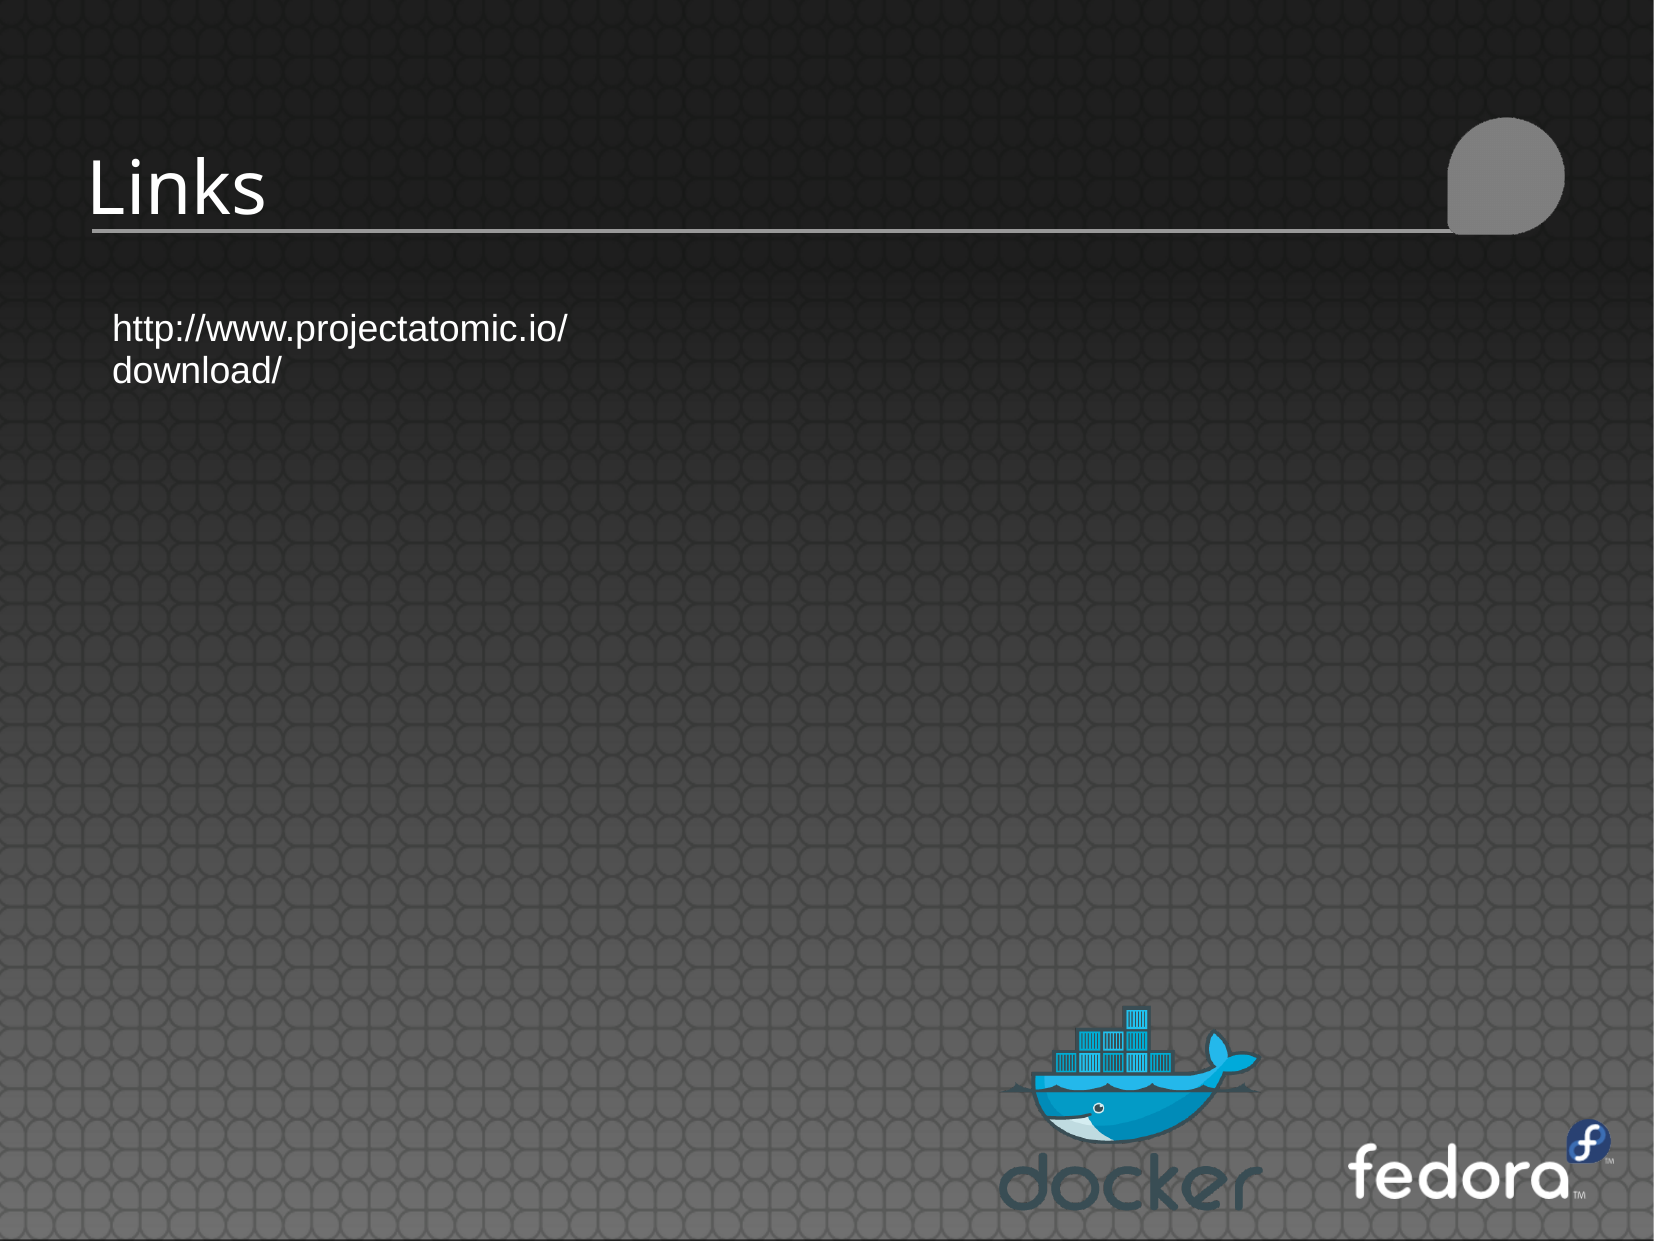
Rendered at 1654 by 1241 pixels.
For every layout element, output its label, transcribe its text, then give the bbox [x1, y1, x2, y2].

picture [0, 0, 1654, 1241]
title Links [86, 117, 1576, 254]
text_box http://www.projectatomic.io/download/ [97, 300, 751, 357]
